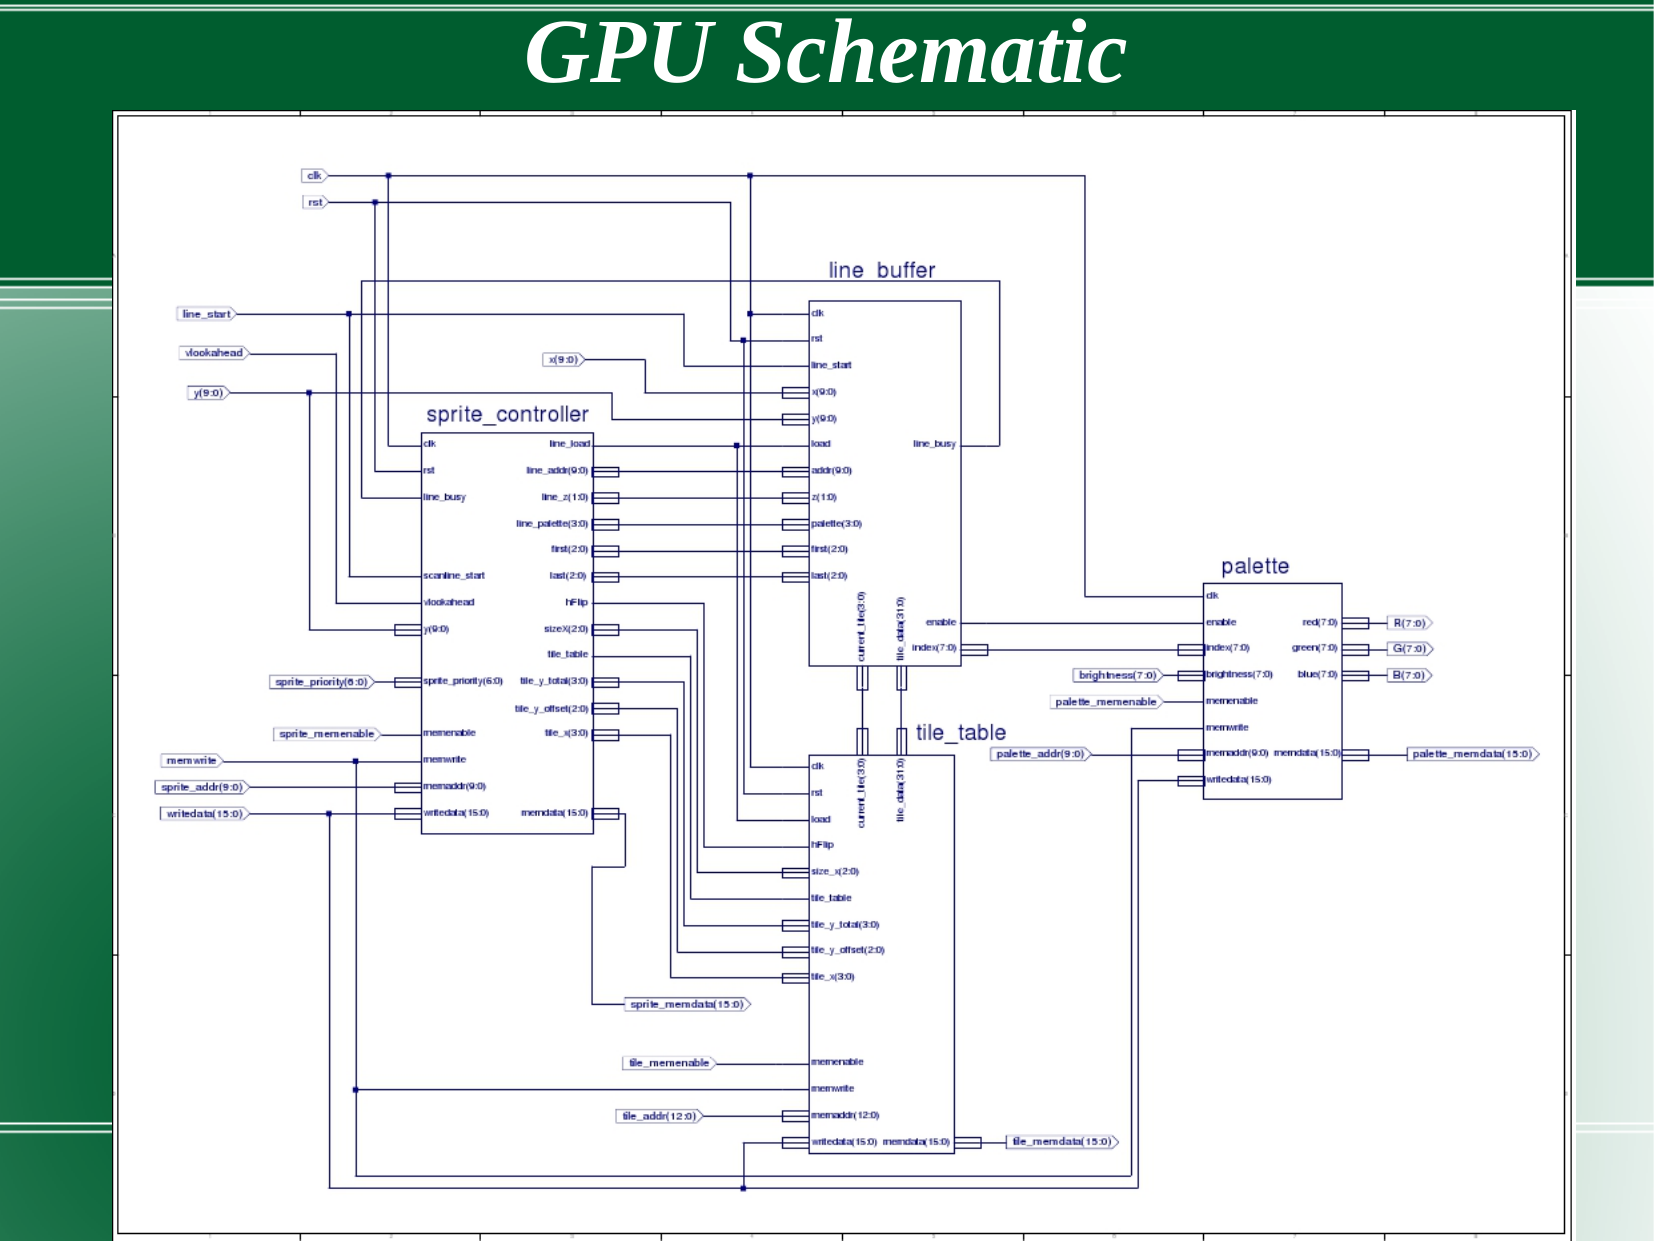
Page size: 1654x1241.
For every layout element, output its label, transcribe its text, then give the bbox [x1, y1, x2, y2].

picture [0, 0, 1654, 1241]
title GPU Schematic [82, 0, 1571, 306]
